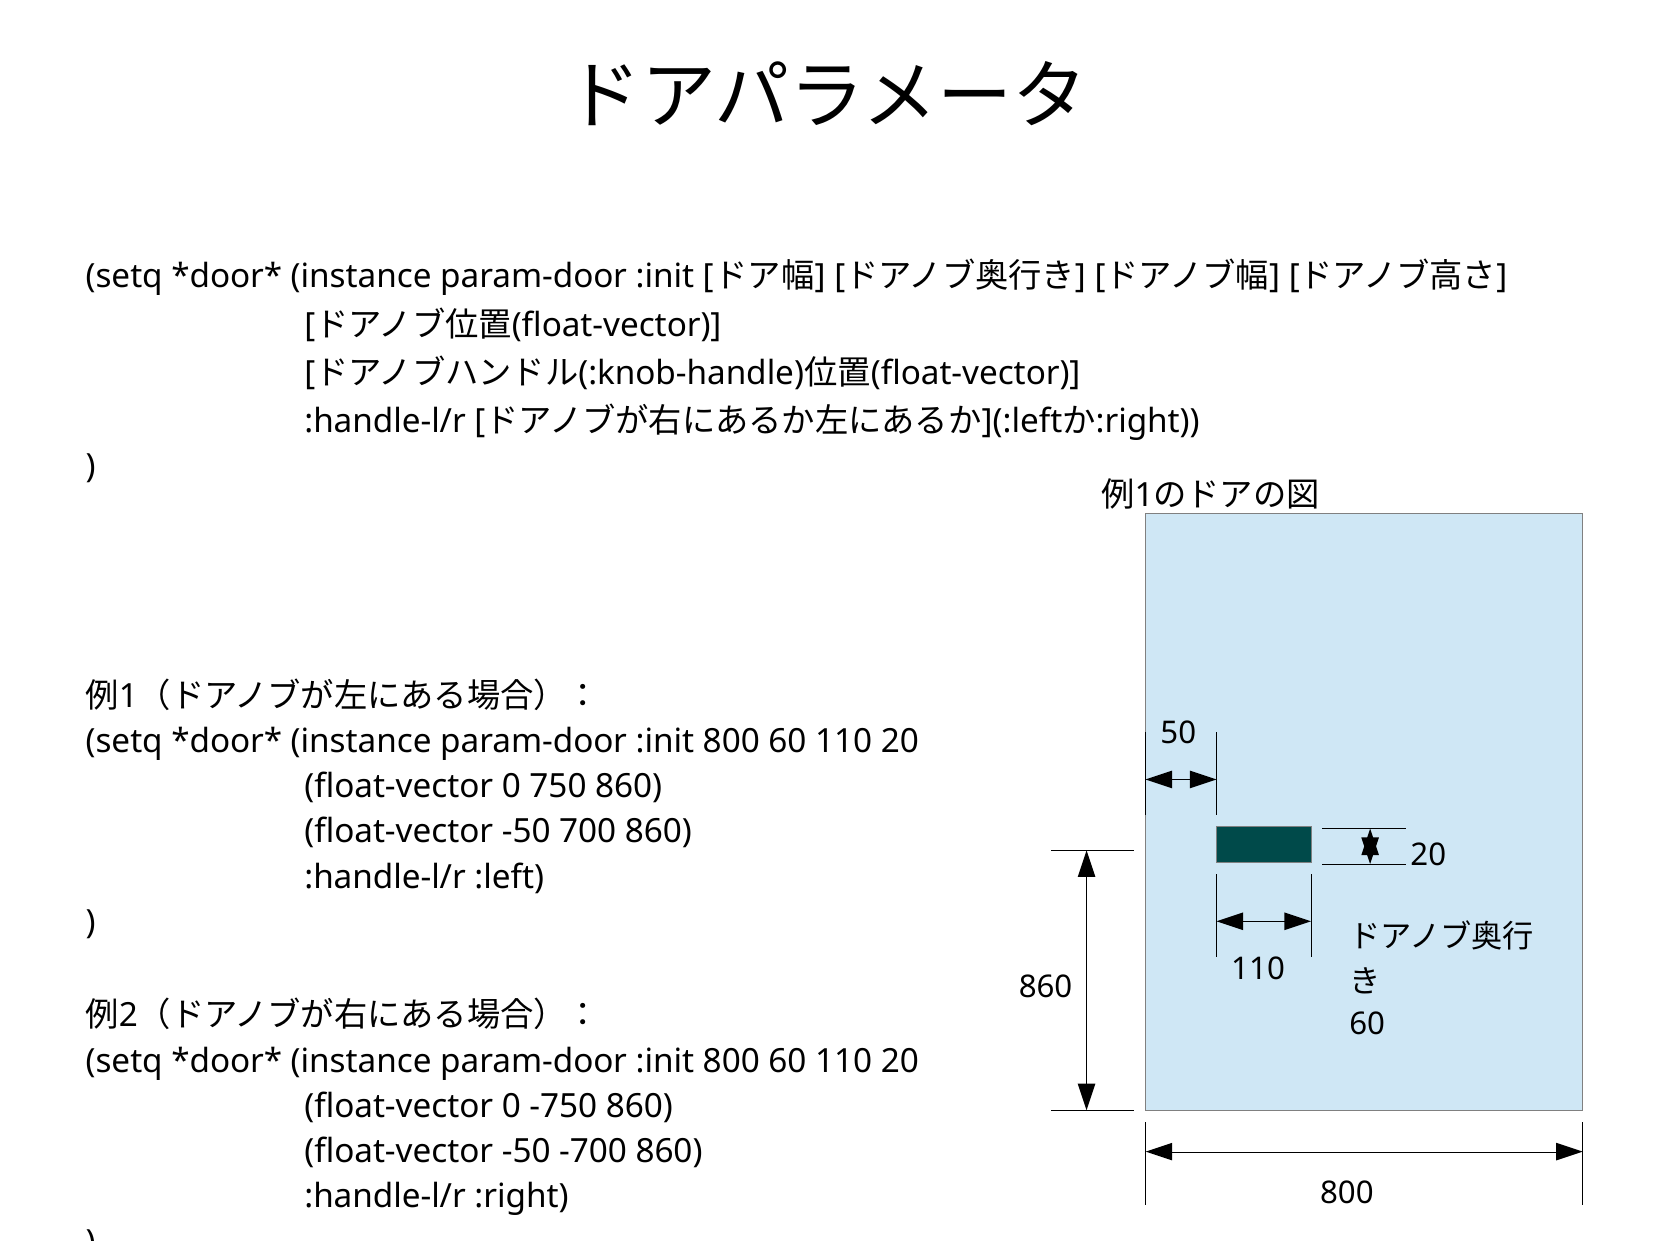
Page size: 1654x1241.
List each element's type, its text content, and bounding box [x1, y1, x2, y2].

text_box 800 [1305, 1162, 1400, 1211]
text_box [1145, 513, 1583, 1111]
text_box (setq *door* (instance param-door :init [ドア幅] [ドアノブ奥行き] [ドアノブ幅] [ドアノブ高さ] [ドアノブ位置(float-vector)] [ドアノブハンドル(:knob-handle)位置(float-vector)] :handle-l/r [ドアノブが右にあるか左にあるか](:leftか:right)) ) 例1（ドアノブが左にある場合）： (setq *door* (instance param-door :init 800 60 110 20 (float-vector 0 750 860) (float-vector -50 700 860) :handle-l/r :left) ) 例2（ドアノブが右にある場合）： (setq *door* (instance param-door :init 800 60 110 20 (float-vector 0 -750 860) (float-vector -50 -700 860) :handle-l/r :right) ) [70, 242, 1571, 1079]
title ドアパラメータ [82, 49, 1571, 131]
text_box 例1のドアの図 [1086, 460, 1441, 512]
